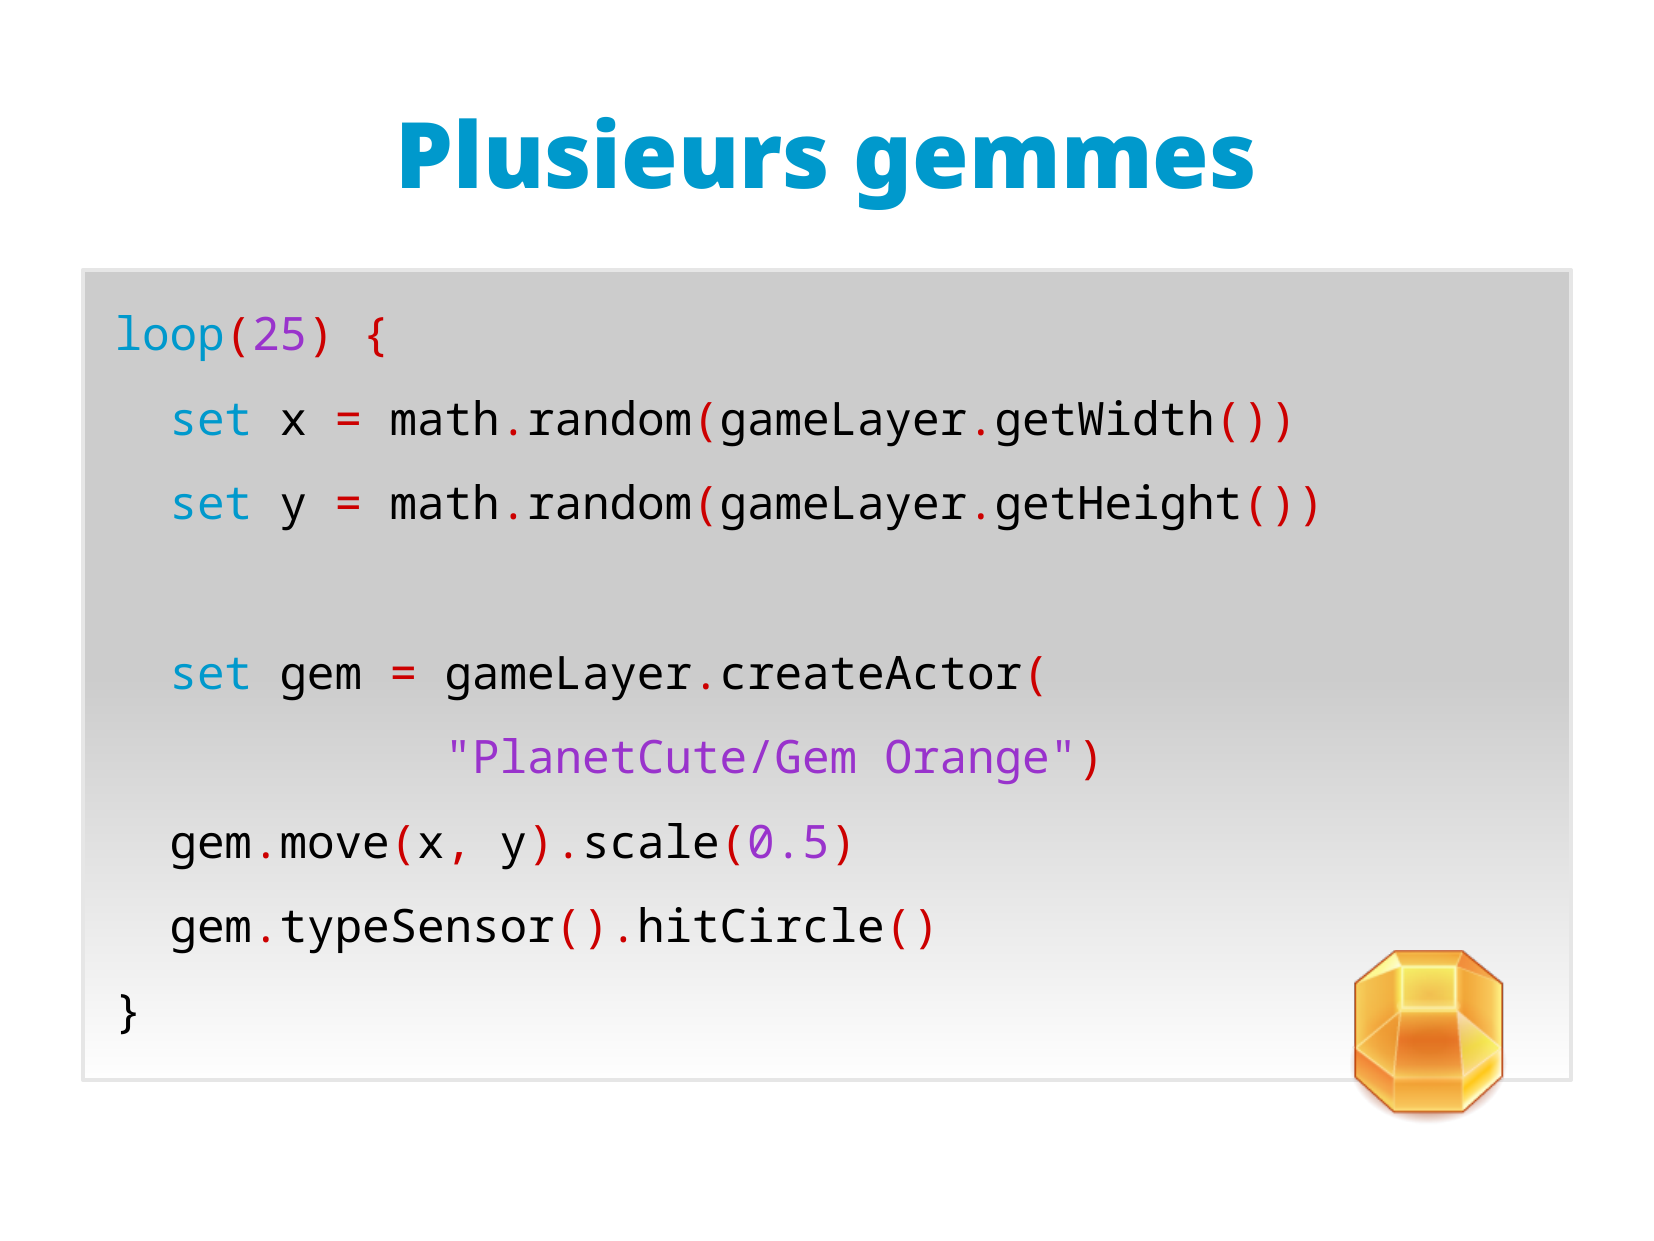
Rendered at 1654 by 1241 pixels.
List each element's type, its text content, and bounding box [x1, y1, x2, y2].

picture [1350, 950, 1508, 1126]
list loop(25) { set x = math.random(gameLayer.getWidth()) set y = math.random(gameLayer.getHeight()) set gem = gameLayer.createActor( "PlanetCute/Gem Orange") gem.move(x, y).scale(0.5) gem.typeSensor().hitCircle() } [82, 270, 1571, 1081]
title Plusieurs gemmes [82, 49, 1571, 257]
